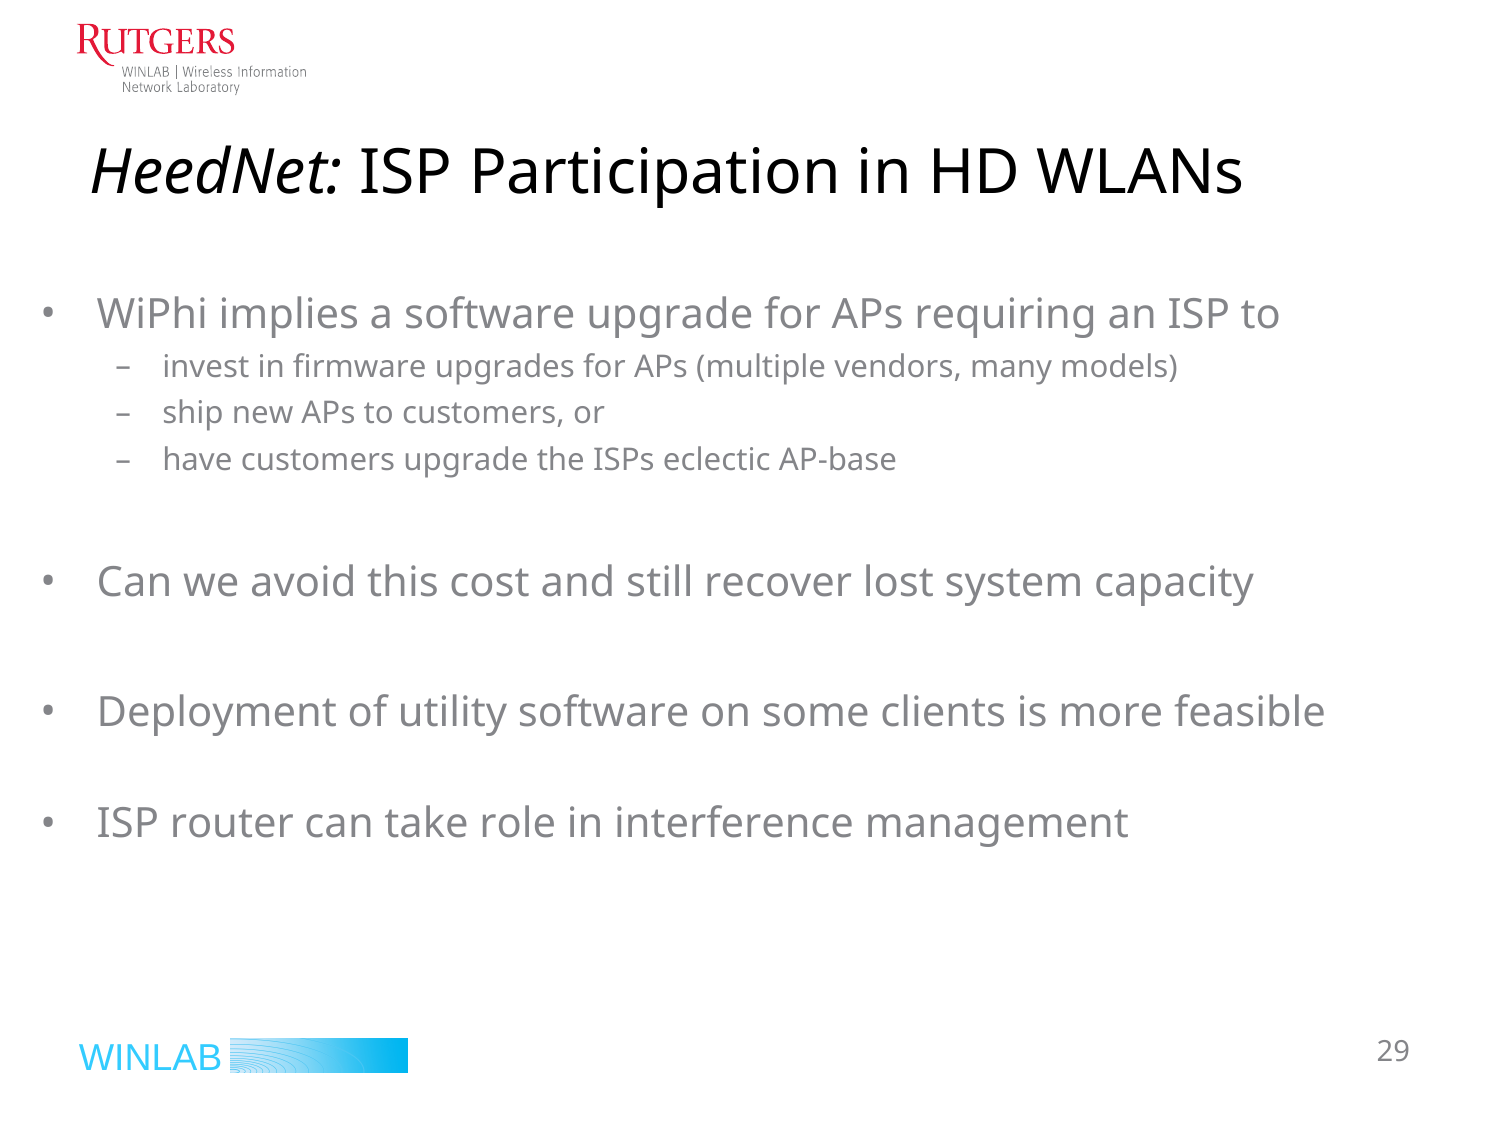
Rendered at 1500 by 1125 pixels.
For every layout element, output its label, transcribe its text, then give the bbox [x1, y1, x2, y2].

title HeedNet: ISP Participation in HD WLANs [75, 99, 1426, 207]
list WiPhi implies a software upgrade for APs requiring an ISP to invest in firmware upgrades for APs (multiple vendors, many models) ship new APs to customers, or have customers upgrade the ISPs eclectic AP-base Can we avoid this cost and still recover lost system capacity Deployment of utility software on some clients is more feasible ISP router can take role in interference management [25, 207, 1495, 1013]
picture [230, 1038, 383, 1073]
